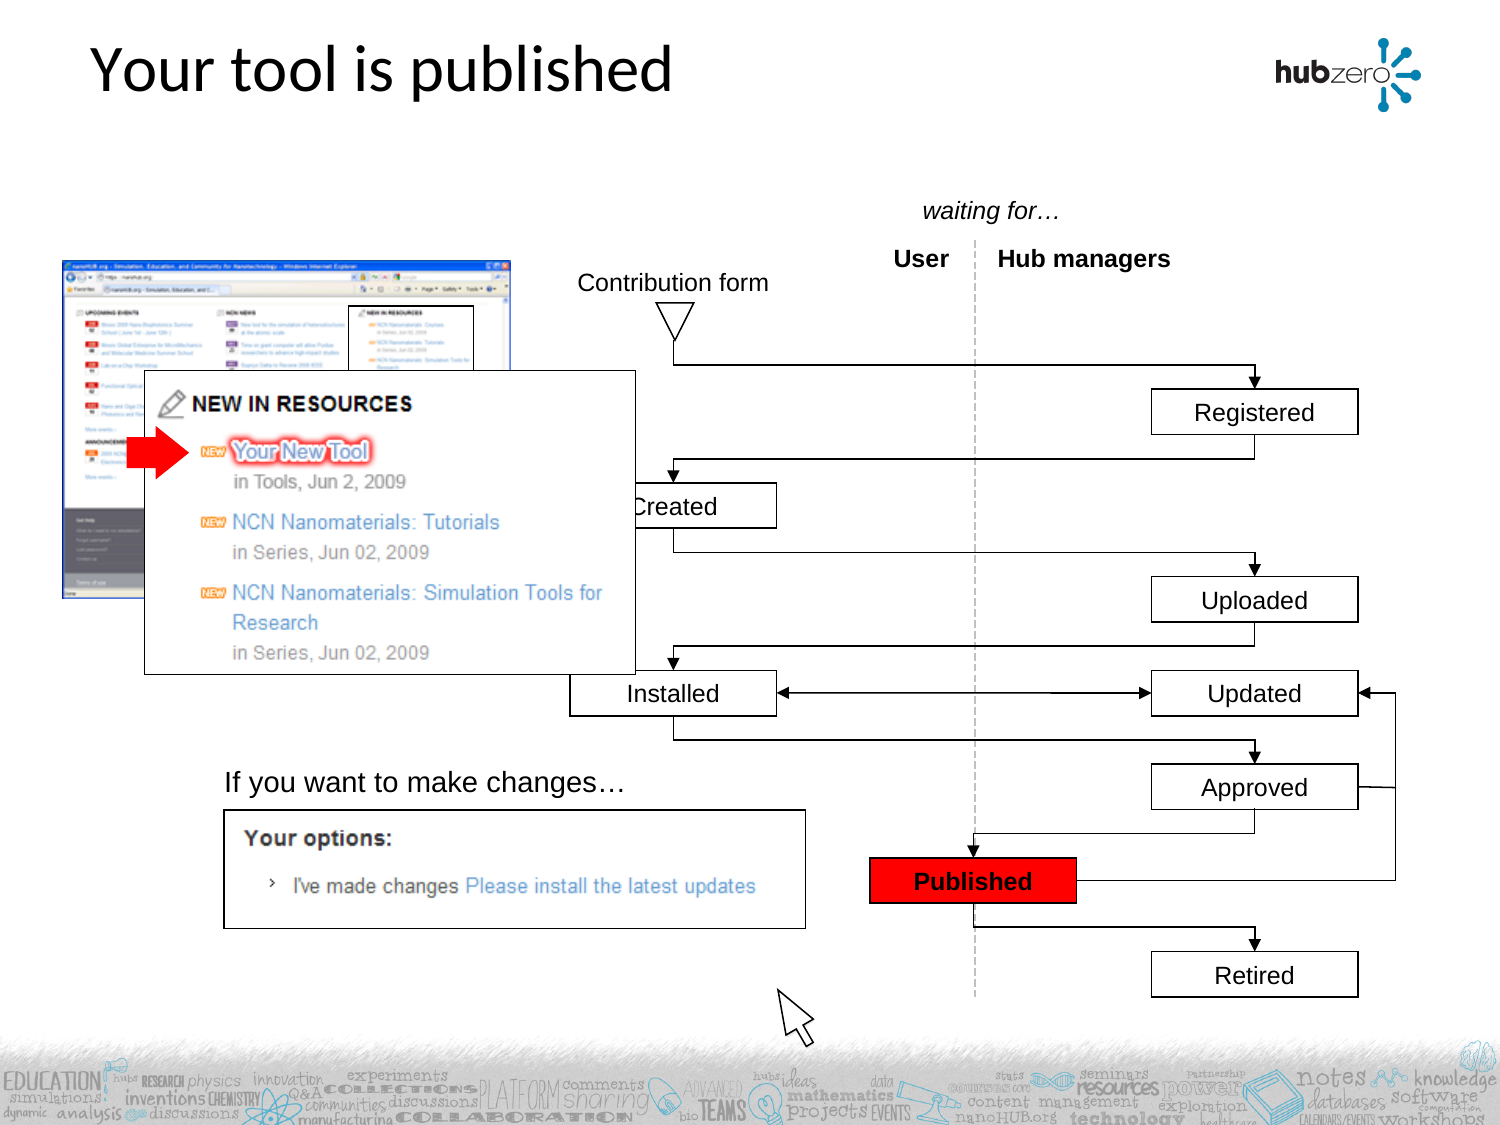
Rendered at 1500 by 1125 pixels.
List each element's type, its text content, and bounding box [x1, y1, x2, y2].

title Your tool is published [75, 12, 1249, 118]
text_box Installed [570, 670, 777, 716]
picture [225, 810, 805, 928]
text_box [777, 989, 814, 1047]
text_box Approved [1151, 764, 1358, 810]
text_box Retired [1151, 951, 1358, 997]
text_box Hub managers [982, 234, 1221, 291]
text_box Contribution form [507, 259, 840, 316]
picture [62, 260, 511, 599]
text_box Published [870, 857, 1077, 904]
text_box User [814, 234, 965, 291]
picture [1272, 35, 1424, 115]
text_box Updated [1151, 670, 1358, 716]
picture [0, 1034, 1500, 1125]
text_box [126, 426, 190, 480]
text_box Registered [1151, 389, 1358, 435]
text_box Uploaded [1151, 576, 1358, 622]
chart [145, 371, 635, 674]
text_box Created [636, 482, 777, 529]
picture [349, 307, 473, 370]
text_box waiting for… [832, 187, 1152, 244]
text_box If you want to make changes… [209, 755, 642, 807]
